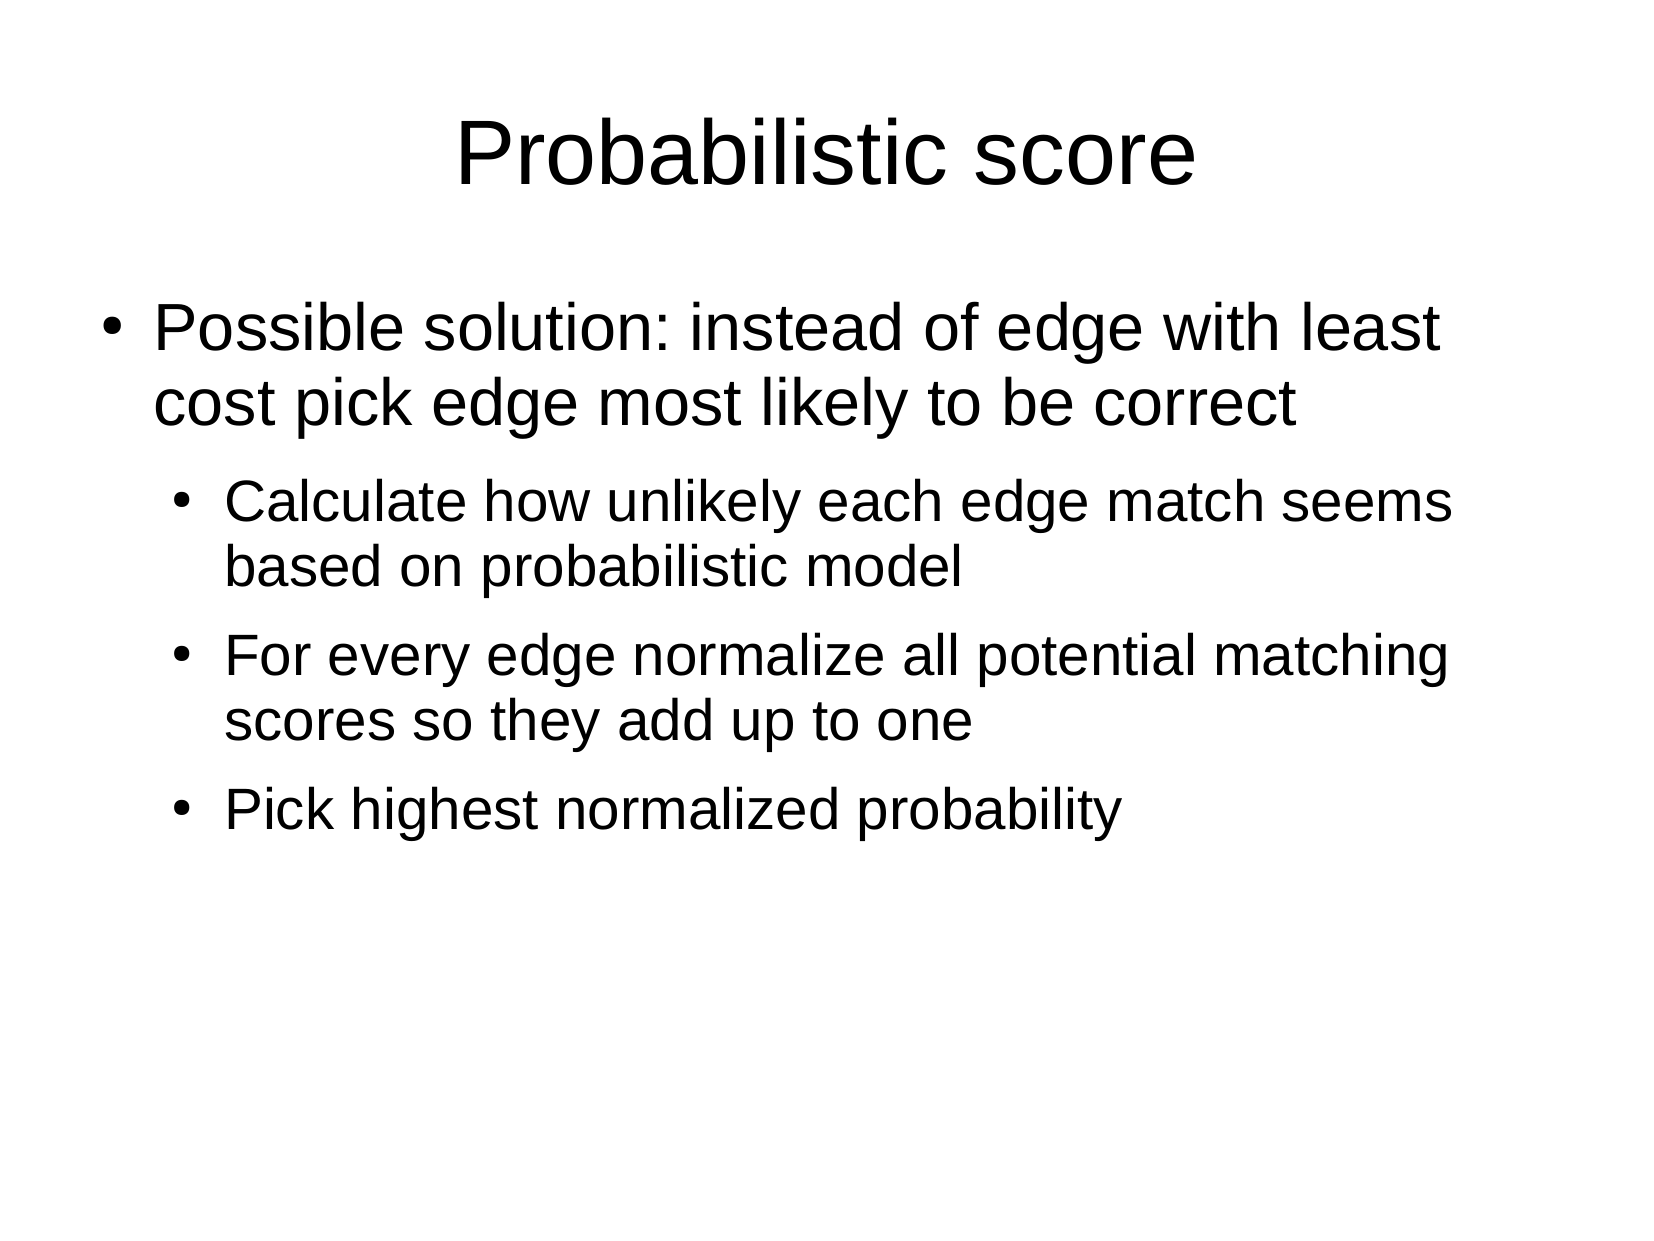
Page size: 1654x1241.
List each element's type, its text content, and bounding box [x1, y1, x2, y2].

list Possible solution: instead of edge with least cost pick edge most likely to be correct Calculate how unlikely each edge match seems based on probabilistic model For every edge normalize all potential matching scores so they add up to one Pick highest normalized probability [82, 290, 1571, 1109]
title Probabilistic score [82, 49, 1571, 257]
